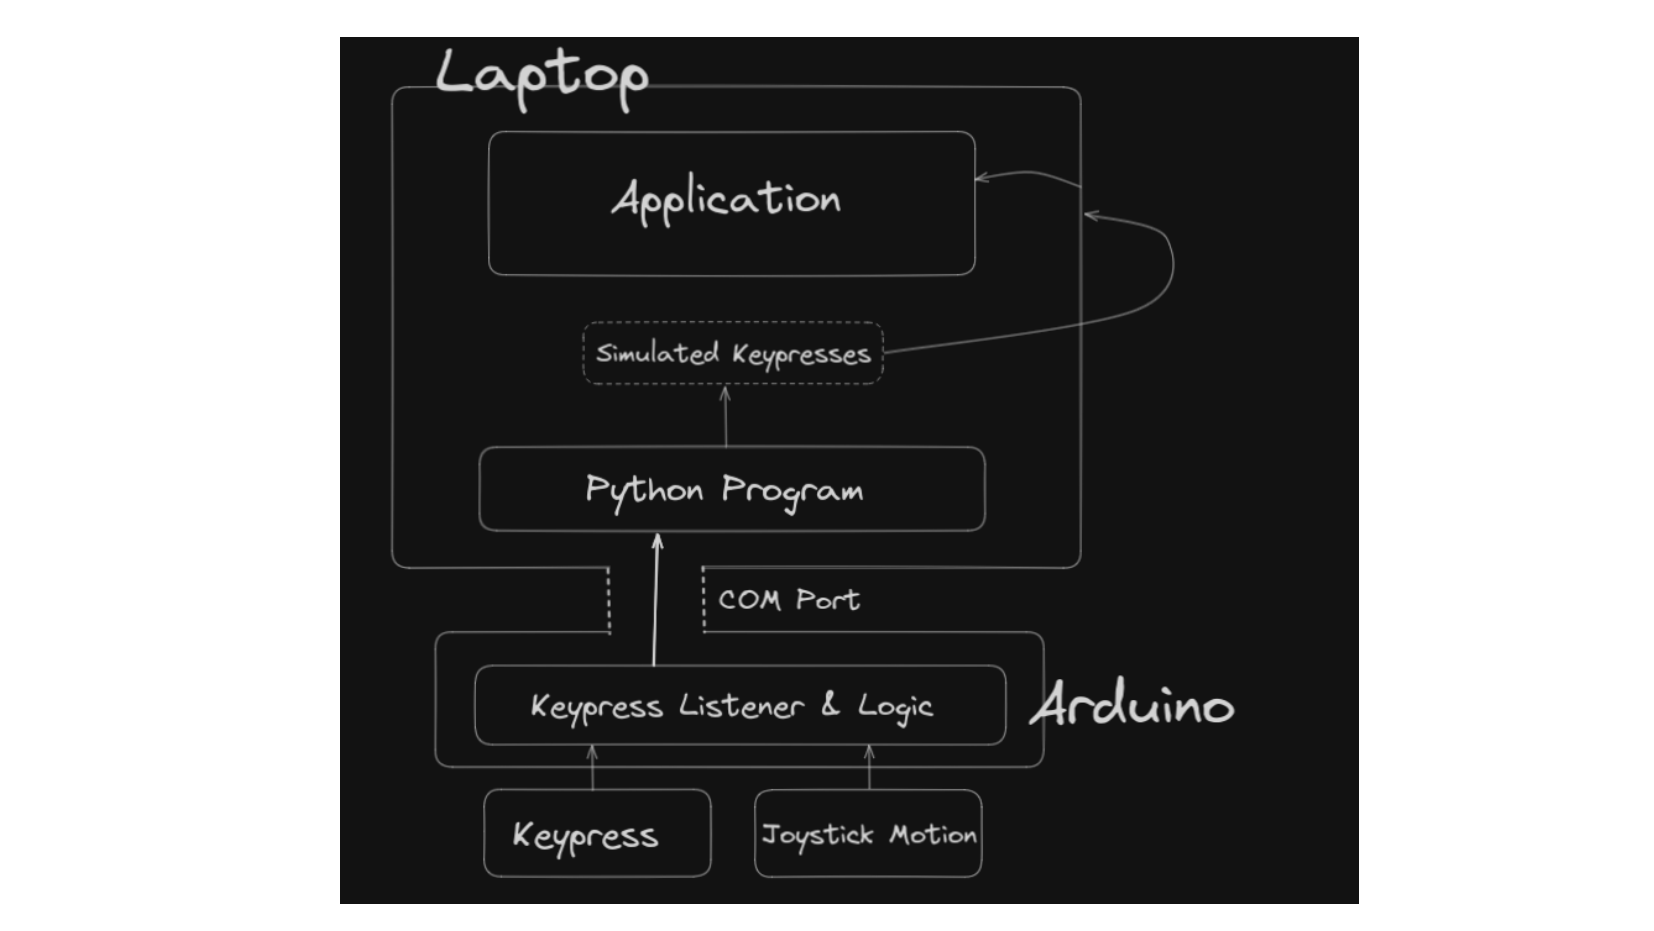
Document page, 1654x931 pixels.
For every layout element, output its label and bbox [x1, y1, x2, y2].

picture [340, 37, 1359, 904]
